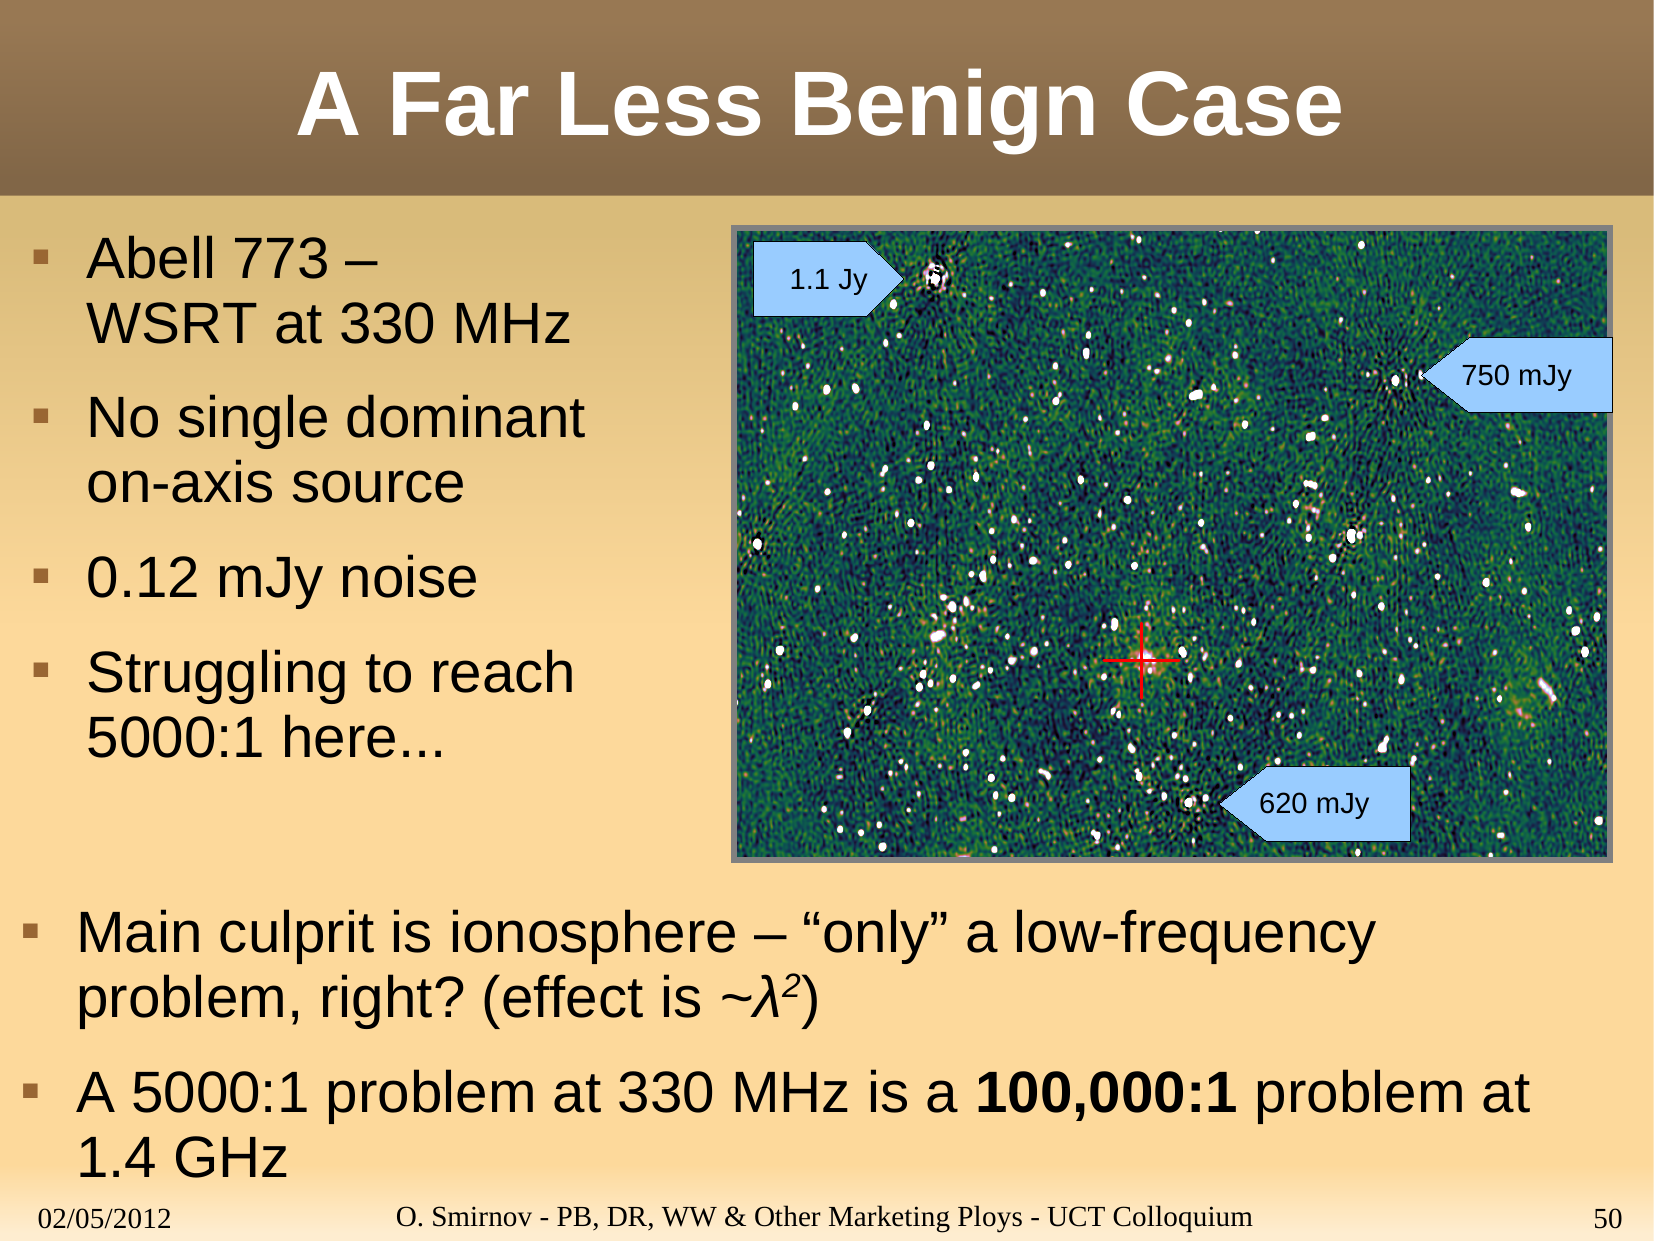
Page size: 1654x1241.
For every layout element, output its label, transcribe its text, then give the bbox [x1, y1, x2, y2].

text_box 750 mJy [1421, 337, 1613, 413]
title A Far Less Benign Case [76, 0, 1565, 208]
picture [0, 0, 1654, 1241]
text_box [1103, 623, 1180, 699]
list Abell 773 – WSRT at 330 MHz No single dominant on-axis source 0.12 mJy noise Struggling to reach 5000:1 here... [15, 225, 676, 863]
text_box 1.1 Jy [753, 241, 904, 317]
text_box 620 mJy [1218, 766, 1411, 842]
list Main culprit is ionosphere – “only” a low-frequency problem, right? (effect is ~λ2) A 5000:1 problem at 330 MHz is a 100,000:1 problem at 1.4 GHz [5, 900, 1602, 1192]
